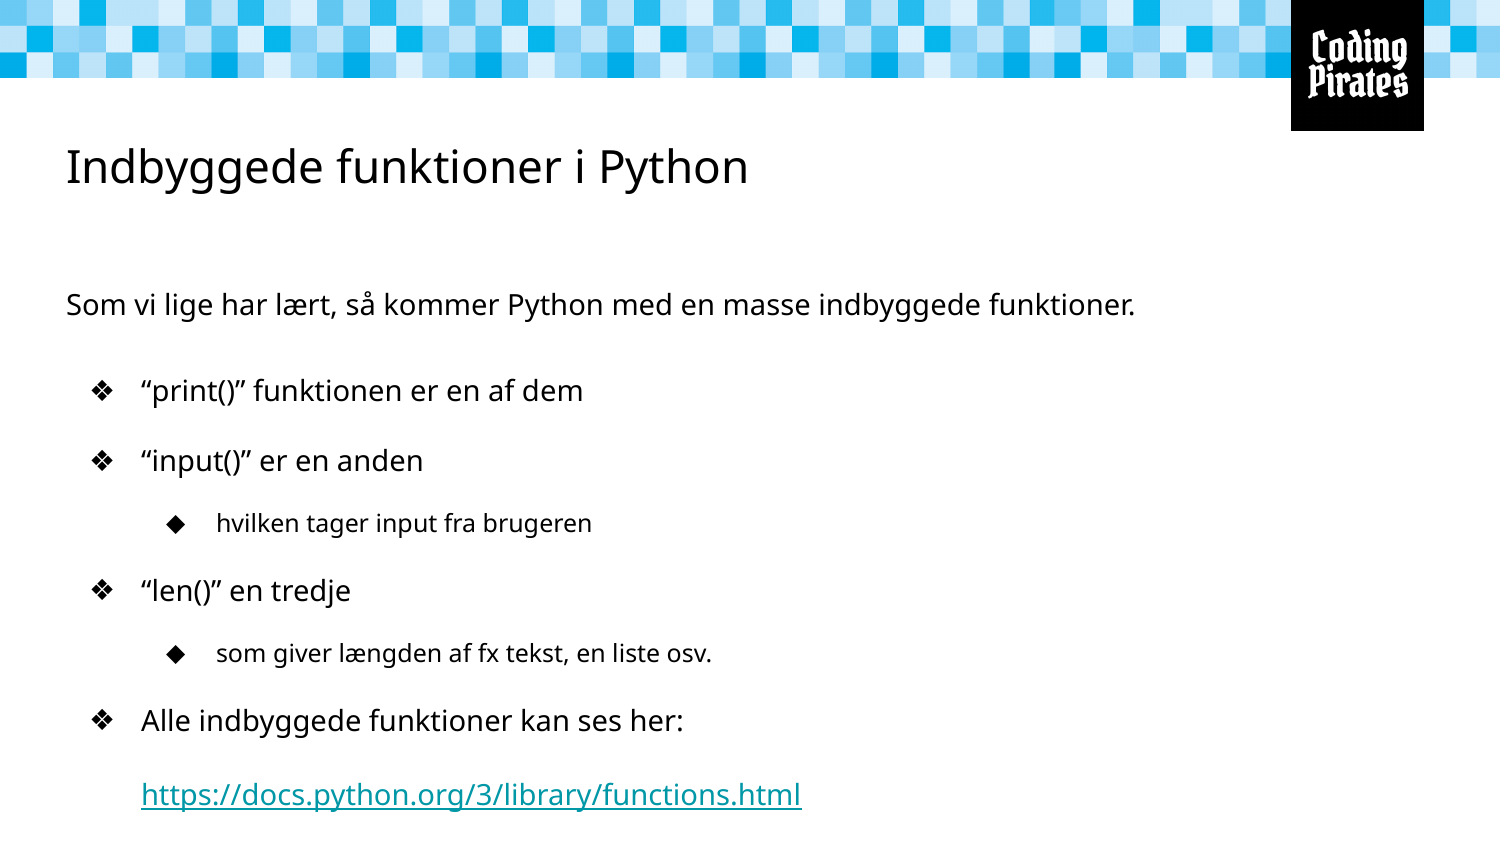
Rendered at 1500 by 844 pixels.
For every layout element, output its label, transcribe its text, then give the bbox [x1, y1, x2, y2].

list Som vi lige har lært, så kommer Python med en masse indbyggede funktioner. “print()” funktionen er en af dem “input()” er en anden hvilken tager input fra brugeren “len()” en tredje som giver længden af fx tekst, en liste osv. Alle indbyggede funktioner kan ses her: https://docs.python.org/3/library/functions.html [51, 235, 1400, 751]
picture [1291, 0, 1424, 131]
picture [0, 0, 1056, 78]
title Indbyggede funktioner i Python [51, 123, 1223, 217]
